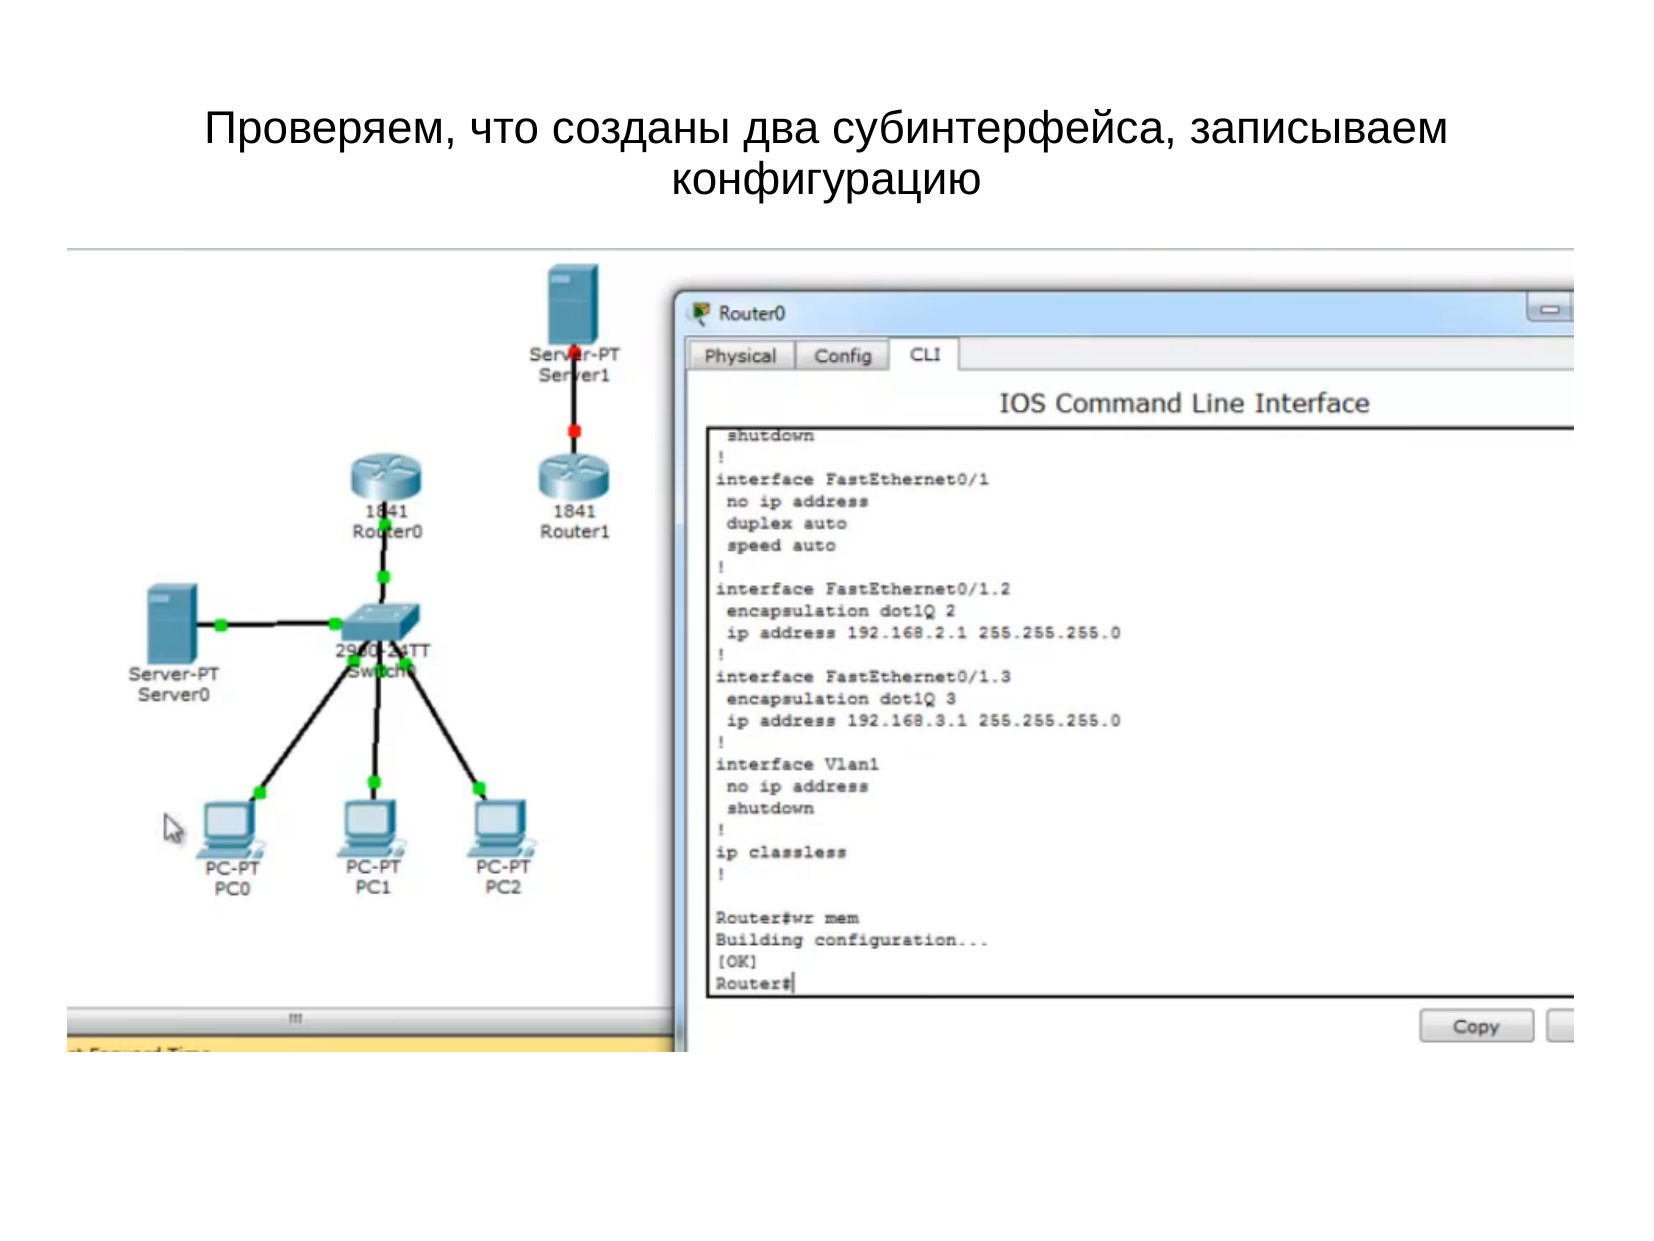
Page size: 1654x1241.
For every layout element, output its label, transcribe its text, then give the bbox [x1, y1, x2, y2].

title Проверяем, что созданы два субинтерфейса, записываем конфигурацию [82, 49, 1571, 248]
picture [67, 248, 1574, 1052]
